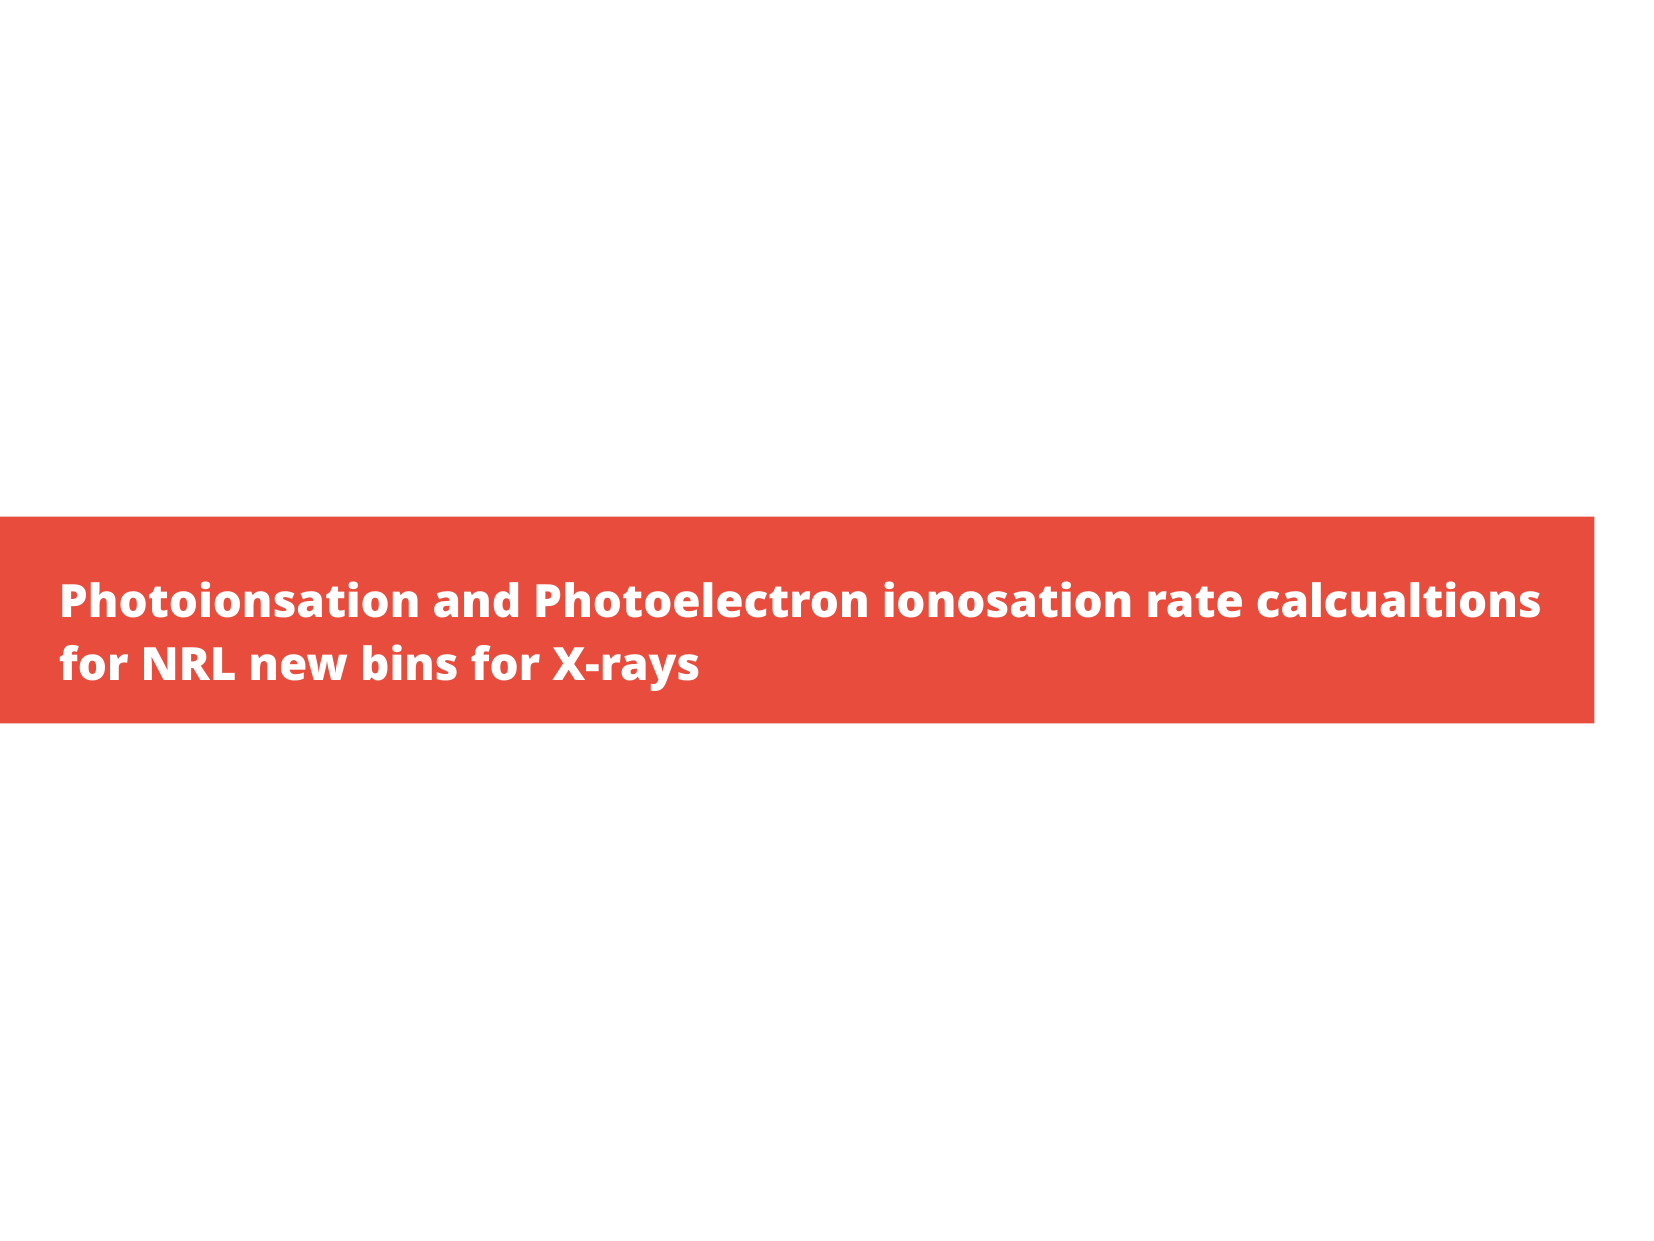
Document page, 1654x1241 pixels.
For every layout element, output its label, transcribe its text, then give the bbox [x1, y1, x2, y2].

title Photoionsation and Photoelectron ionosation rate calcualtions for NRL new bins for X-rays [59, 546, 1595, 694]
